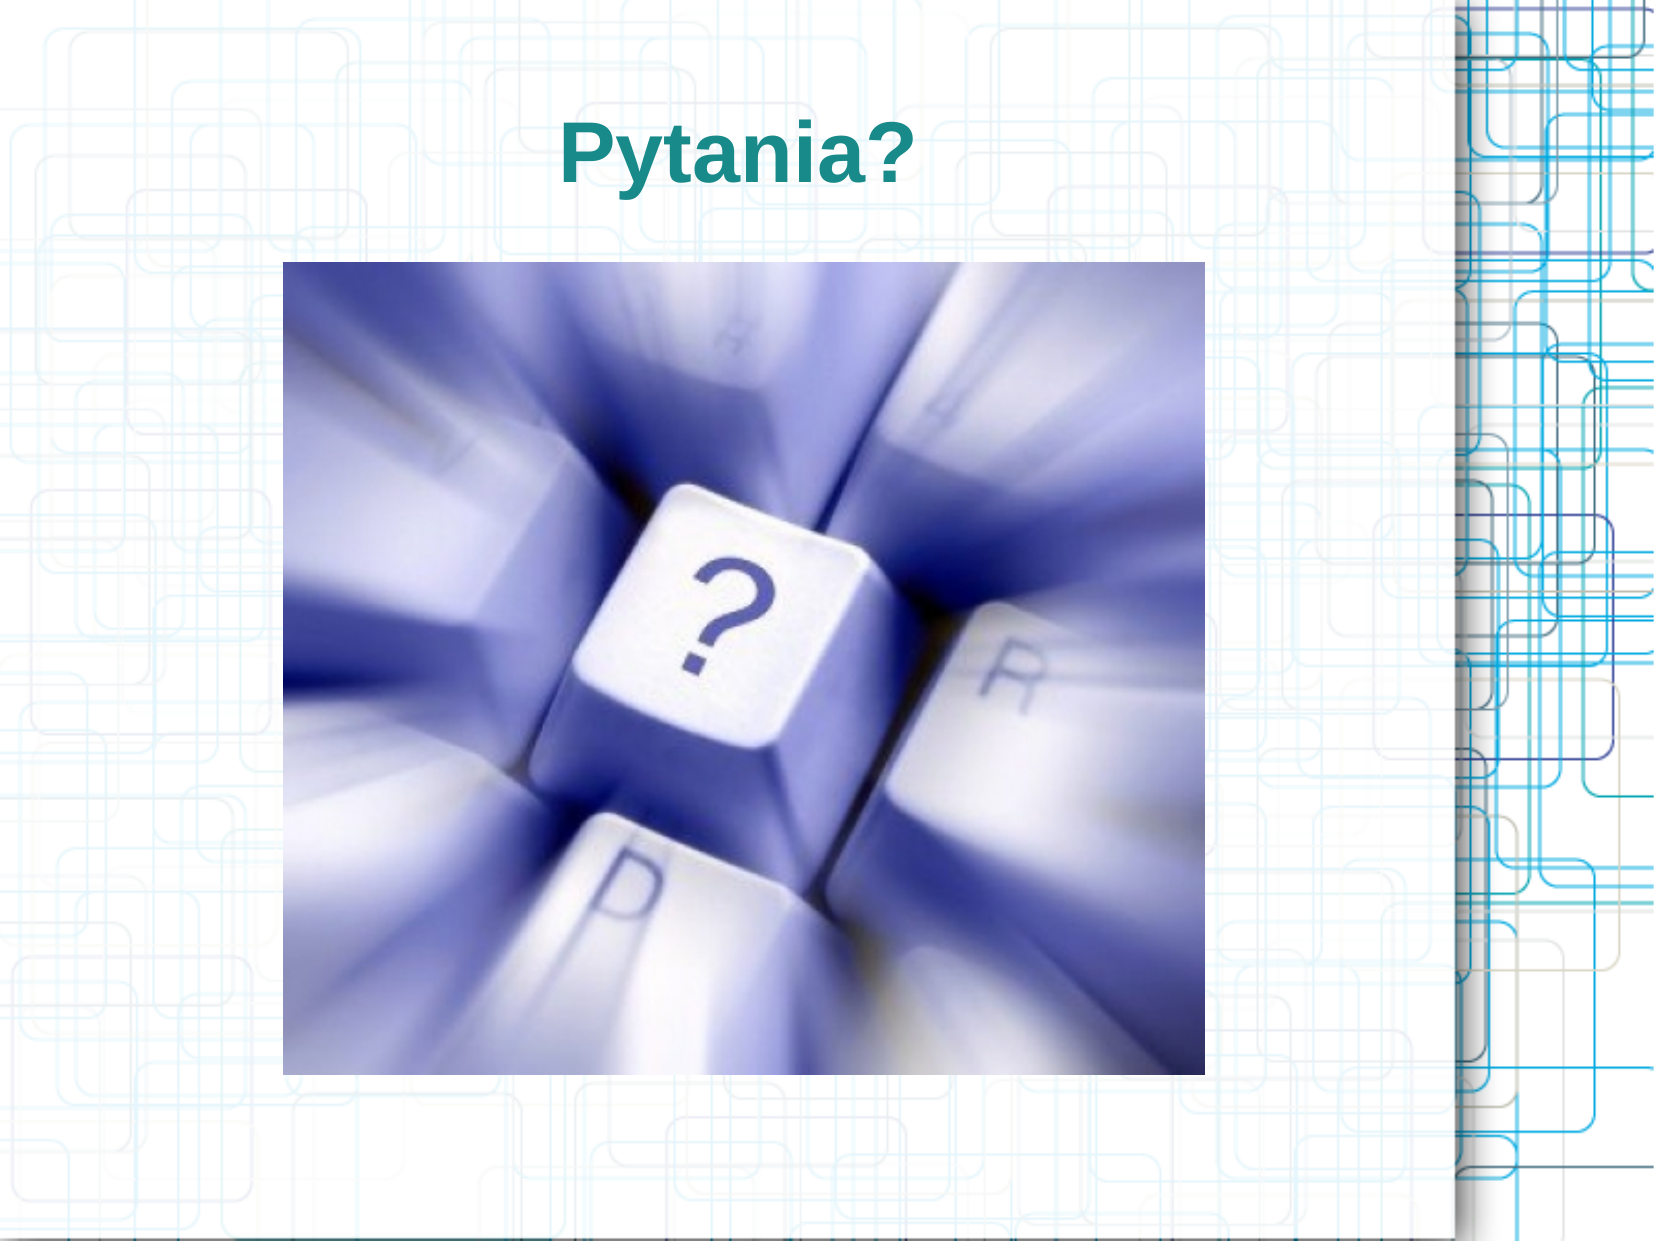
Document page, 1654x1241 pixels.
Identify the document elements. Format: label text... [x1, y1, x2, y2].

picture [0, 0, 1654, 1241]
title Pytania? [59, 49, 1418, 257]
